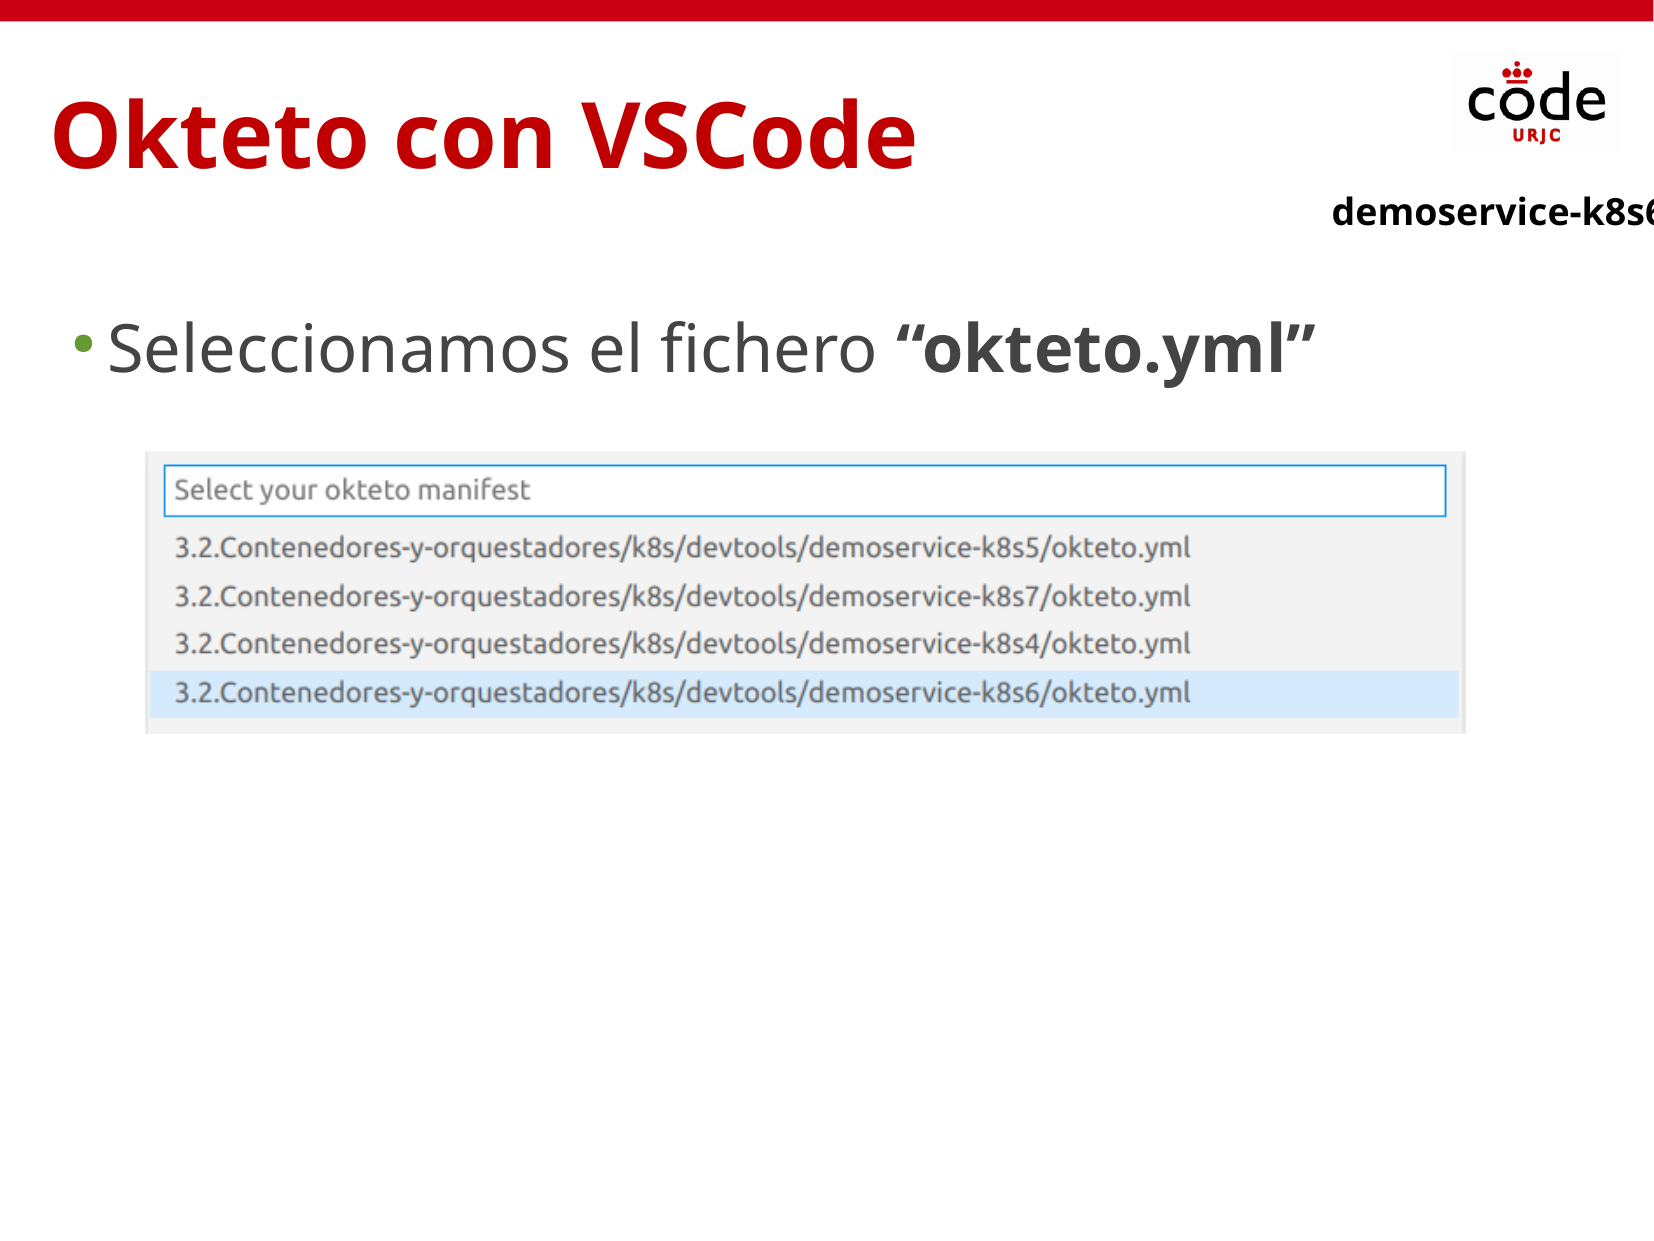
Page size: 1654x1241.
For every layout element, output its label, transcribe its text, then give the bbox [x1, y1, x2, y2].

title Okteto con VSCode [34, 62, 1437, 126]
list Seleccionamos el fichero “okteto.yml” [56, 297, 1583, 1137]
text_box demoservice-k8s6 [1316, 178, 1654, 242]
picture [1452, 52, 1620, 154]
picture [145, 451, 1466, 734]
